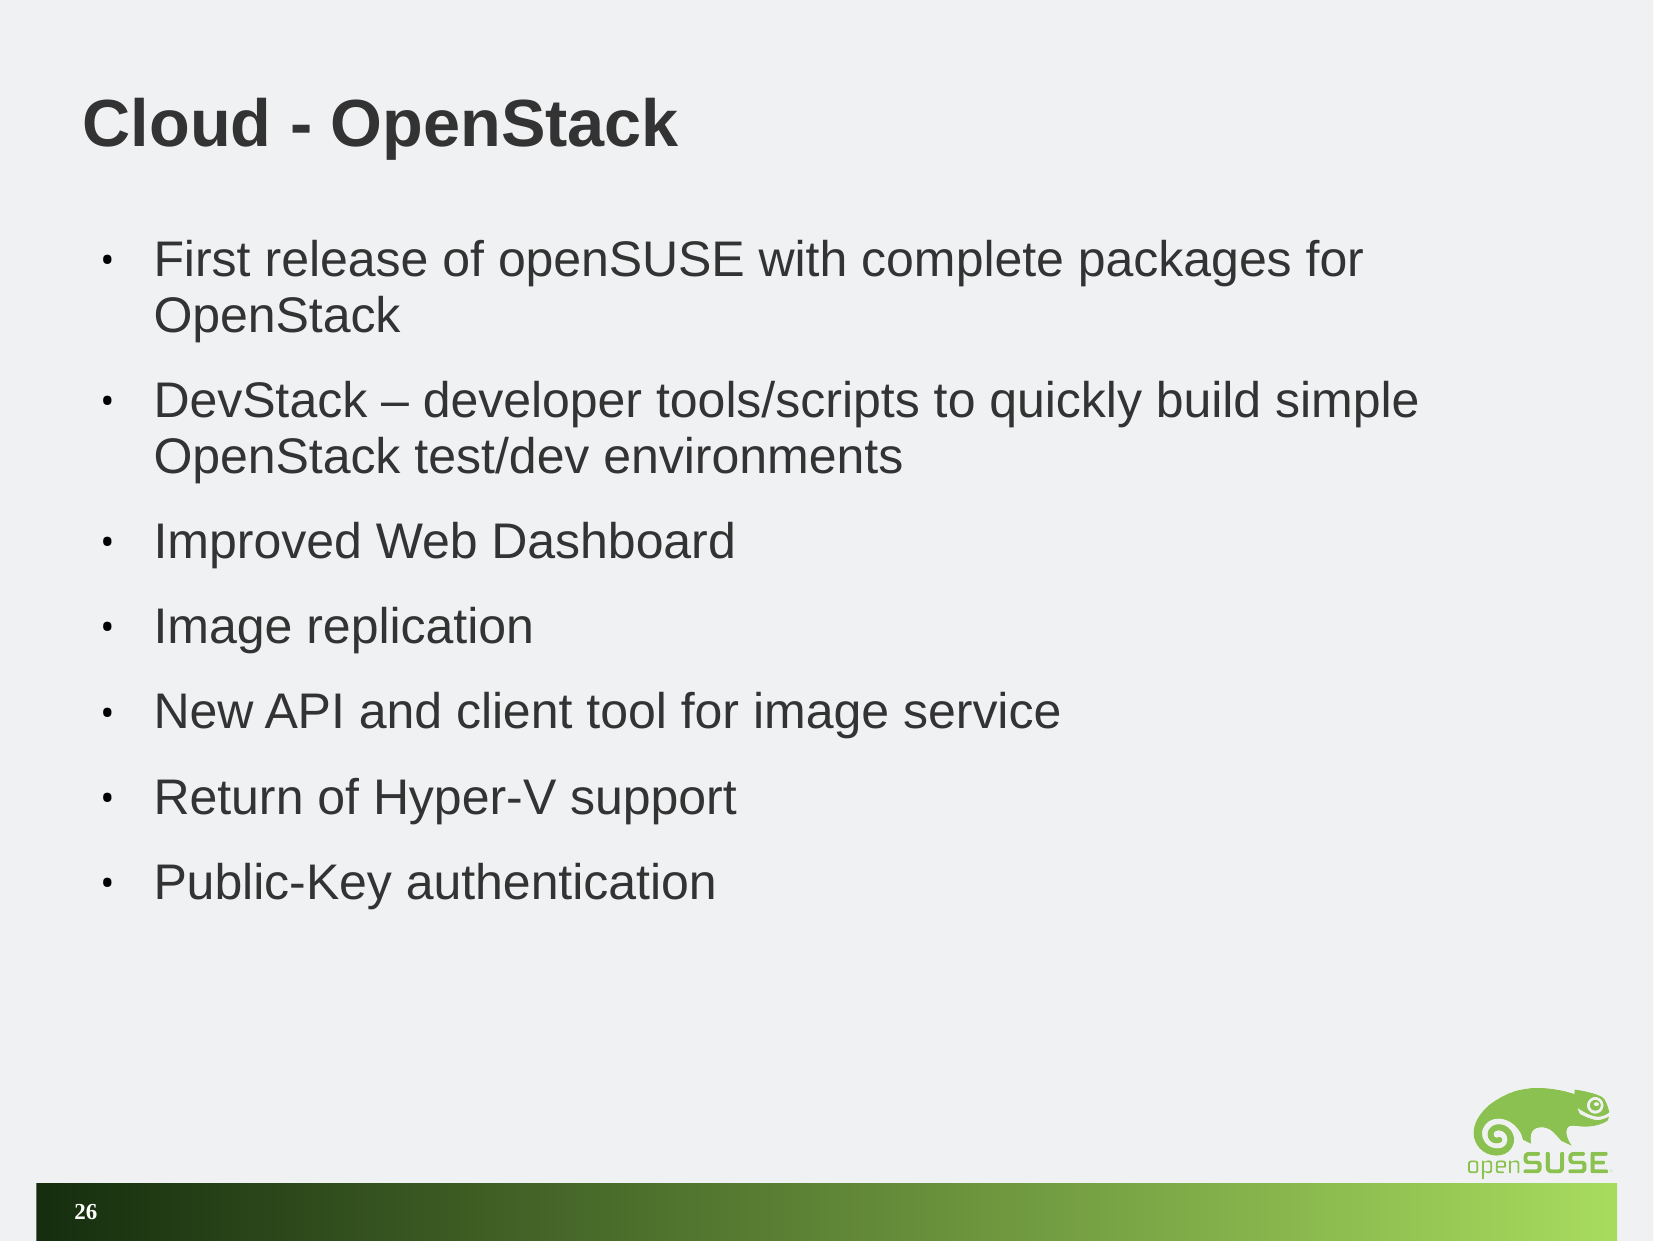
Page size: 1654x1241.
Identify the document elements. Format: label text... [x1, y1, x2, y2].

list First release of openSUSE with complete packages for OpenStack DevStack – developer tools/scripts to quickly build simple OpenStack test/dev environments Improved Web Dashboard Image replication New API and client tool for image service Return of Hyper-V support Public-Key authentication [82, 231, 1571, 951]
title Cloud - OpenStack [82, 49, 1571, 198]
picture [0, 0, 1654, 1241]
